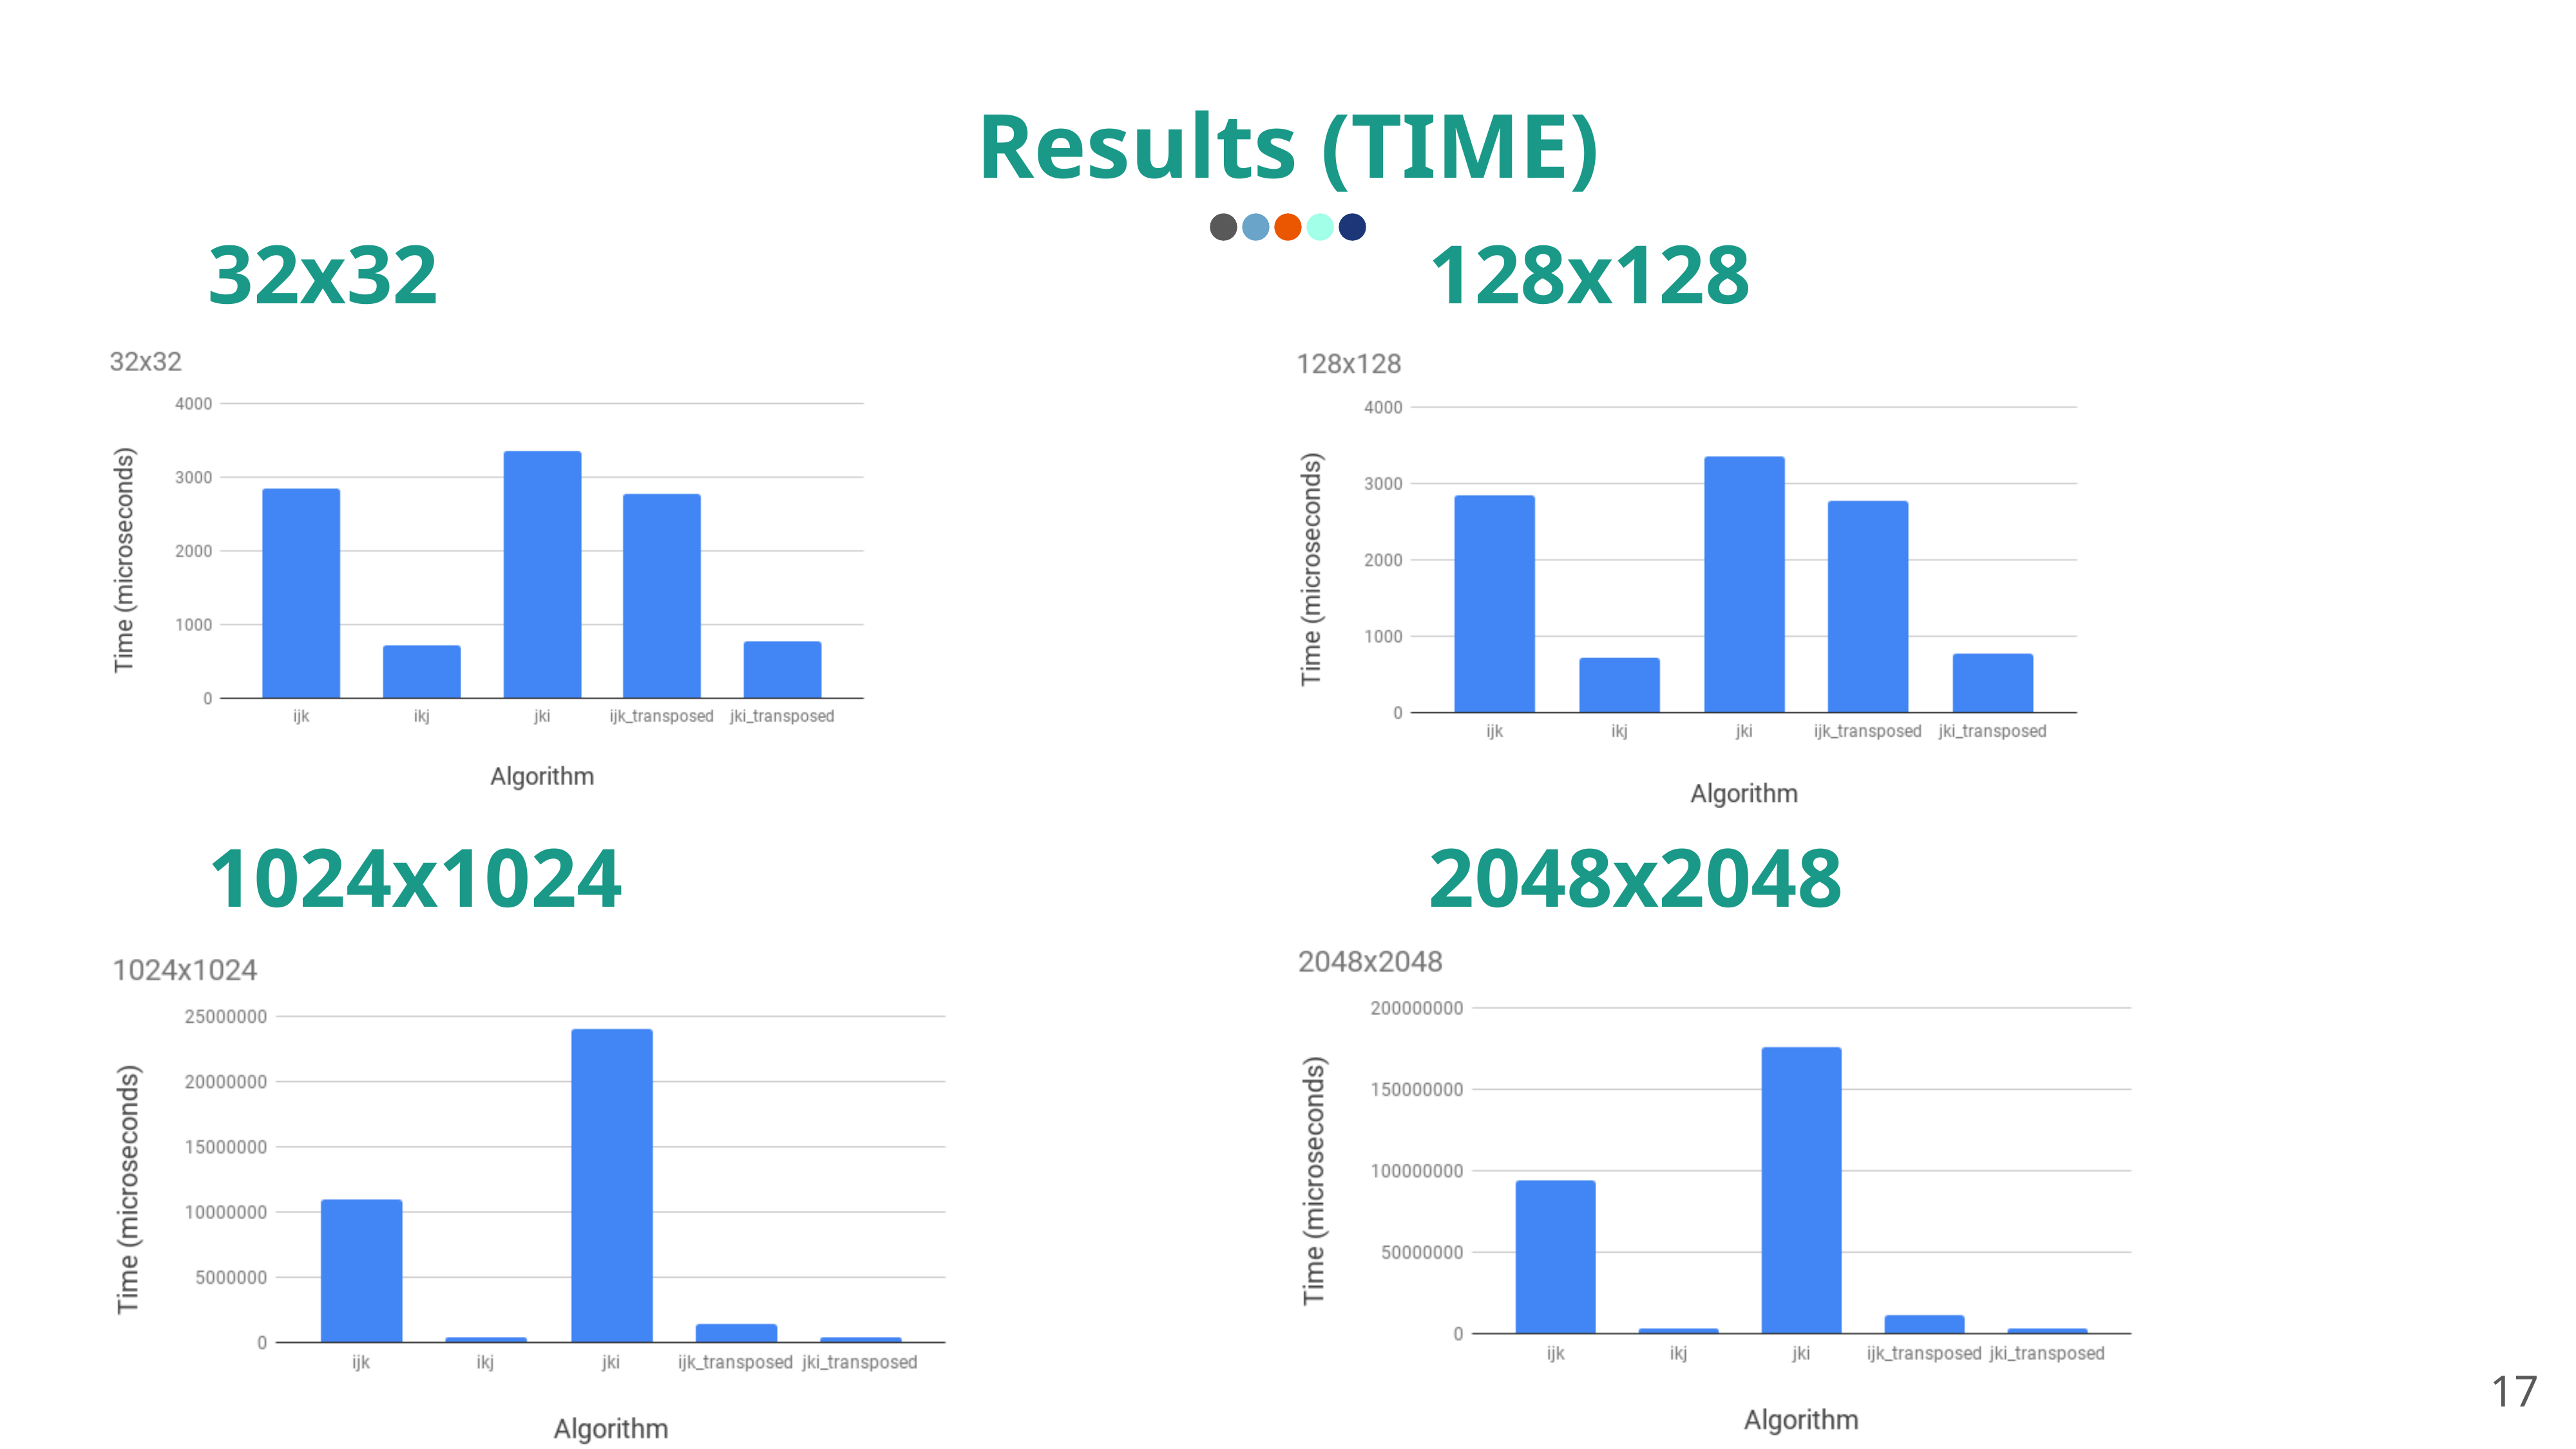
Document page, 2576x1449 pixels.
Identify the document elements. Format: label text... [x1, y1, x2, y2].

text_box [1242, 213, 1270, 241]
slide_number <number> [2410, 1338, 2566, 1449]
picture [1270, 916, 2159, 1449]
text_box Results (TIME) [622, 89, 1954, 197]
text_box [1339, 213, 1366, 241]
picture [84, 924, 973, 1449]
picture [1270, 321, 2103, 836]
text_box [1274, 213, 1302, 241]
text_box [1306, 213, 1334, 241]
text_box 1024x1024 [198, 817, 679, 924]
text_box 128x128 [1418, 213, 1900, 321]
text_box [1210, 213, 1237, 241]
text_box 32x32 [198, 213, 679, 320]
picture [84, 320, 889, 817]
text_box 2048x2048 [1418, 836, 1900, 916]
